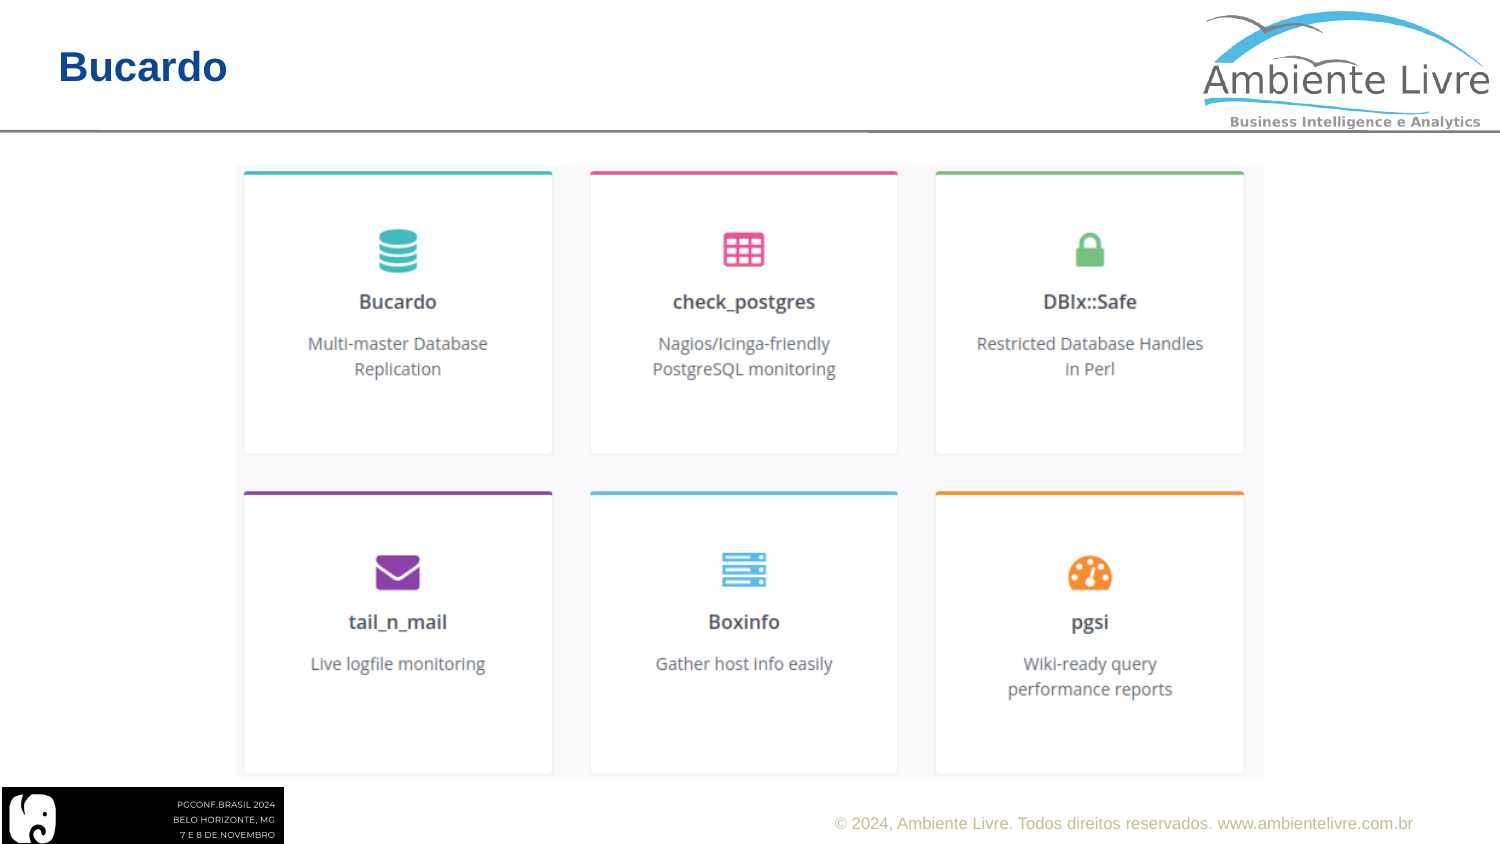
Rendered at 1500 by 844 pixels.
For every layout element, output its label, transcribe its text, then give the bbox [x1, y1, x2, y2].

picture [2, 787, 284, 844]
title Bucardo [43, 8, 1127, 129]
picture [187, 165, 1313, 777]
picture [1203, 11, 1489, 129]
